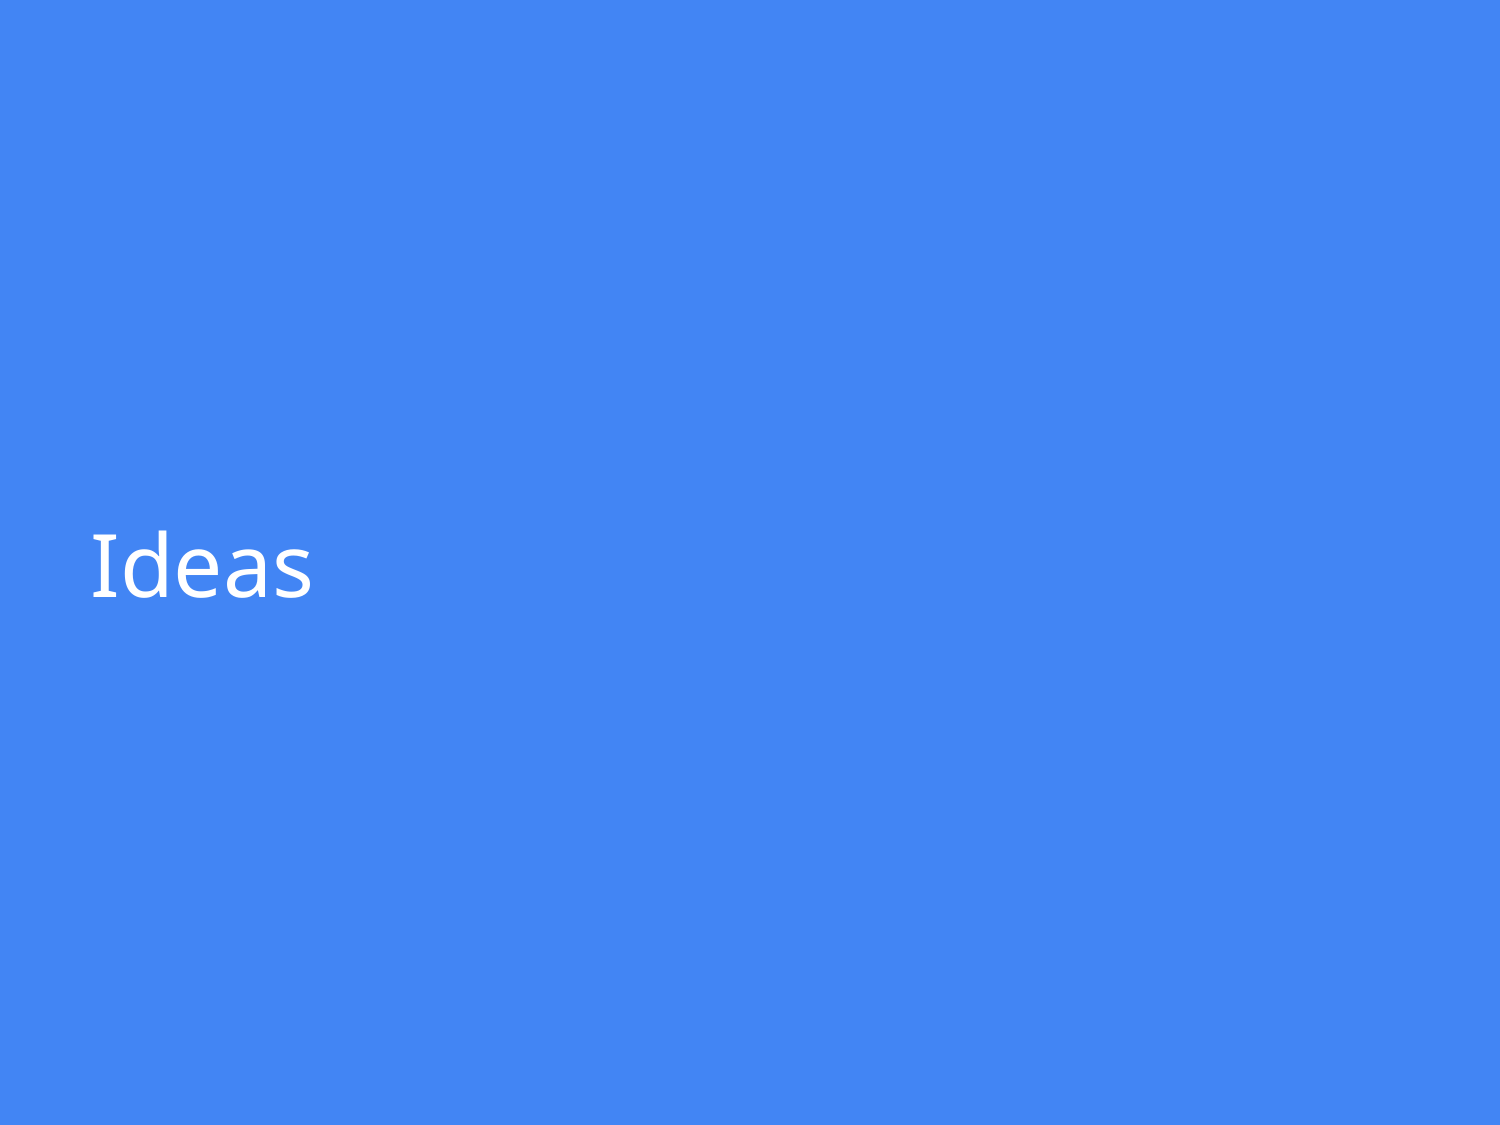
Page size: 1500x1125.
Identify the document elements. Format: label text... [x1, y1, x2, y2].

title Ideas [75, 451, 1425, 674]
